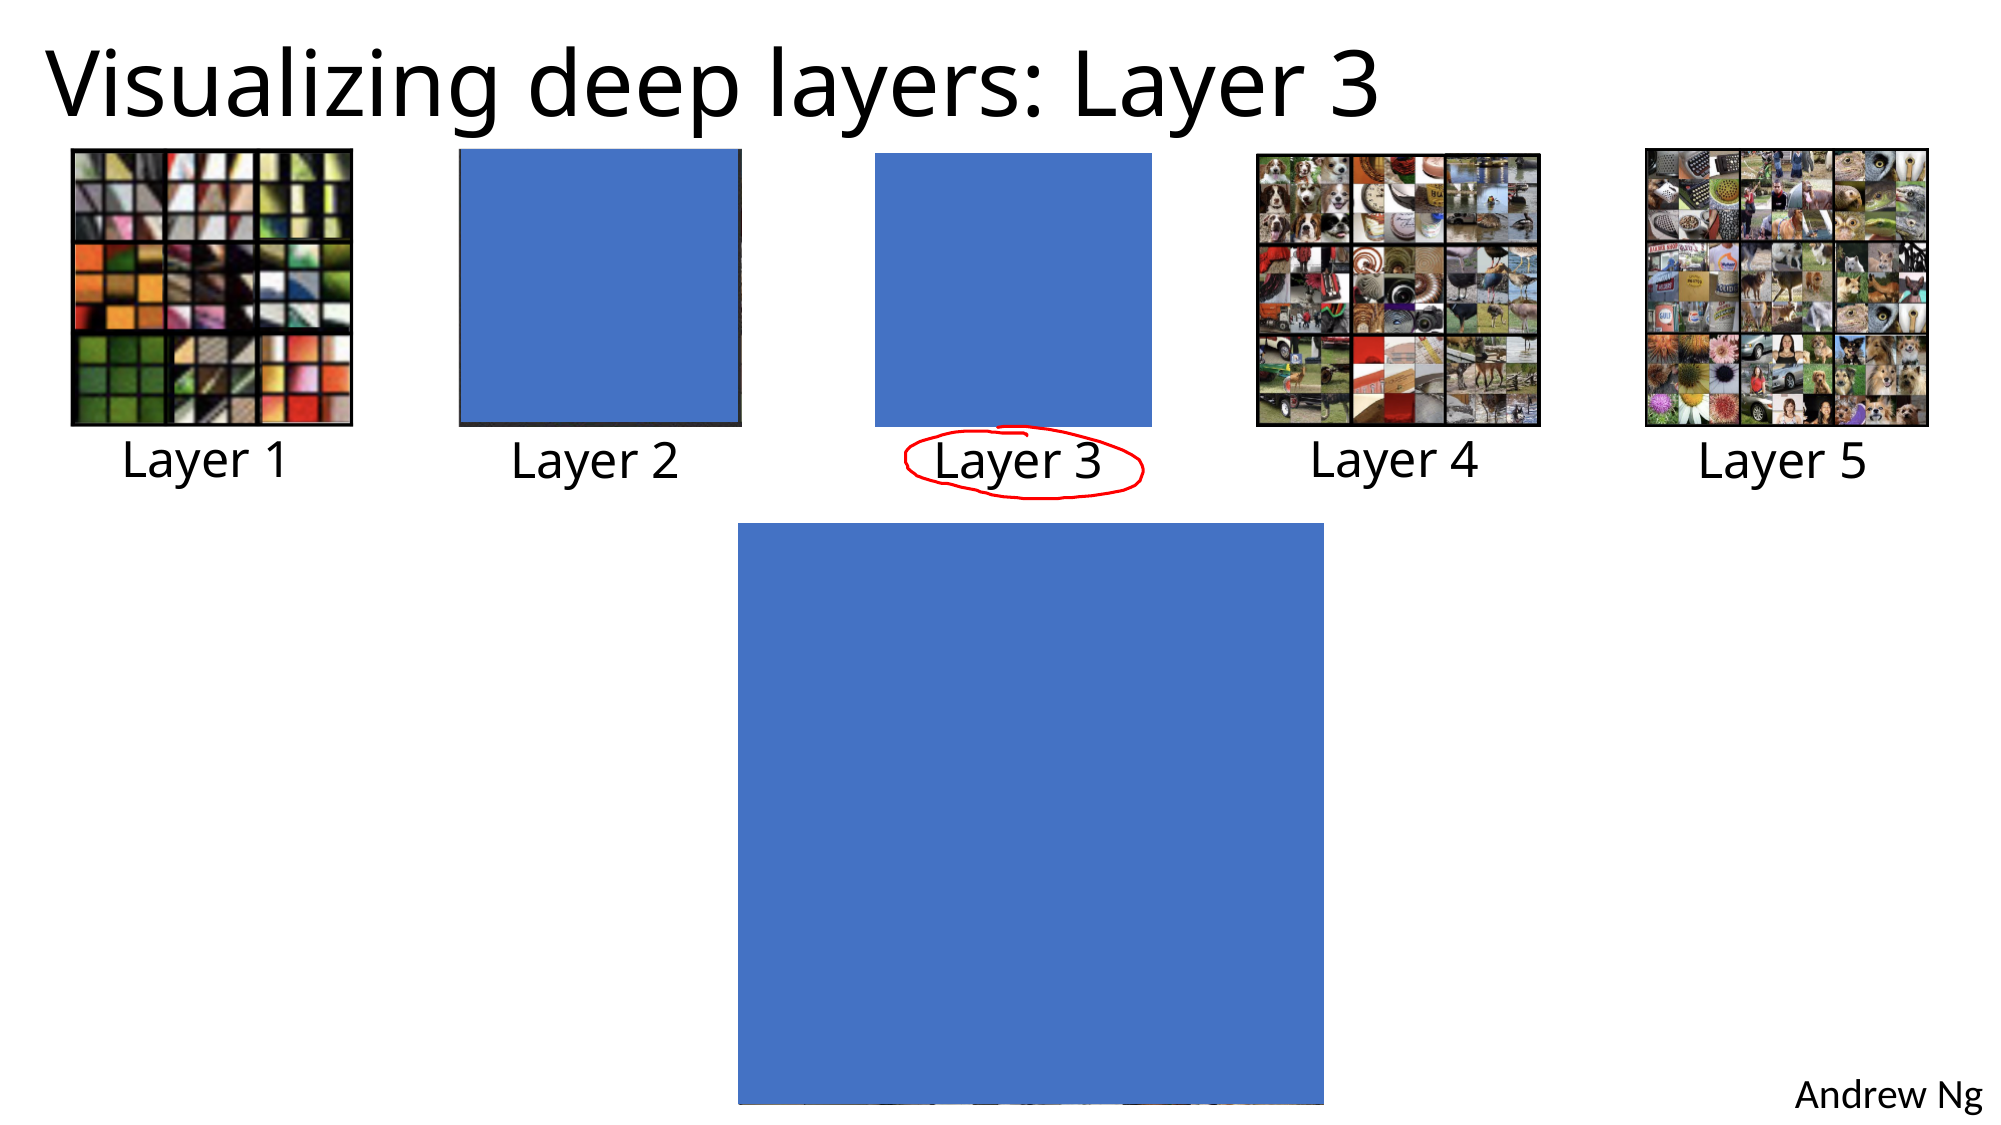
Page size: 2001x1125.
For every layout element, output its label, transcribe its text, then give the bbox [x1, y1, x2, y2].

table_cell [1060, 336, 1152, 427]
table_cell [553, 240, 646, 331]
text_box Visualizing deep layers: Layer 3 [30, 29, 2000, 248]
table_header [461, 149, 553, 240]
table_cell [553, 331, 646, 422]
table_header [932, 523, 1122, 717]
picture [737, 523, 1324, 1105]
picture [457, 149, 742, 427]
table_cell [1122, 717, 1324, 911]
table_header [1122, 523, 1324, 717]
text_box Layer 2 [495, 427, 704, 497]
picture [69, 148, 354, 427]
table_cell [1060, 244, 1152, 336]
text_box Layer 5 [1682, 427, 1892, 497]
table_header [553, 149, 646, 240]
table_cell [738, 717, 932, 911]
text_box Layer 4 [1294, 427, 1503, 497]
table_header [646, 149, 738, 240]
table_header [1060, 153, 1152, 244]
table_cell [646, 331, 738, 422]
table_cell [967, 244, 1060, 336]
table_cell [932, 911, 1122, 1104]
table_header [875, 153, 967, 244]
table_cell [738, 911, 932, 1104]
picture [902, 422, 1147, 503]
table_header [967, 153, 1060, 244]
picture [1256, 153, 1541, 427]
table_cell [875, 336, 967, 427]
table_cell [461, 331, 553, 422]
table_cell [875, 244, 967, 336]
table_cell [646, 240, 738, 331]
table_cell [967, 336, 1060, 422]
table_cell [1122, 911, 1324, 1104]
text_box Layer 1 [106, 420, 316, 497]
table_header [738, 523, 932, 717]
table_cell [932, 717, 1122, 911]
picture [1645, 148, 1929, 427]
table_cell [461, 240, 553, 331]
